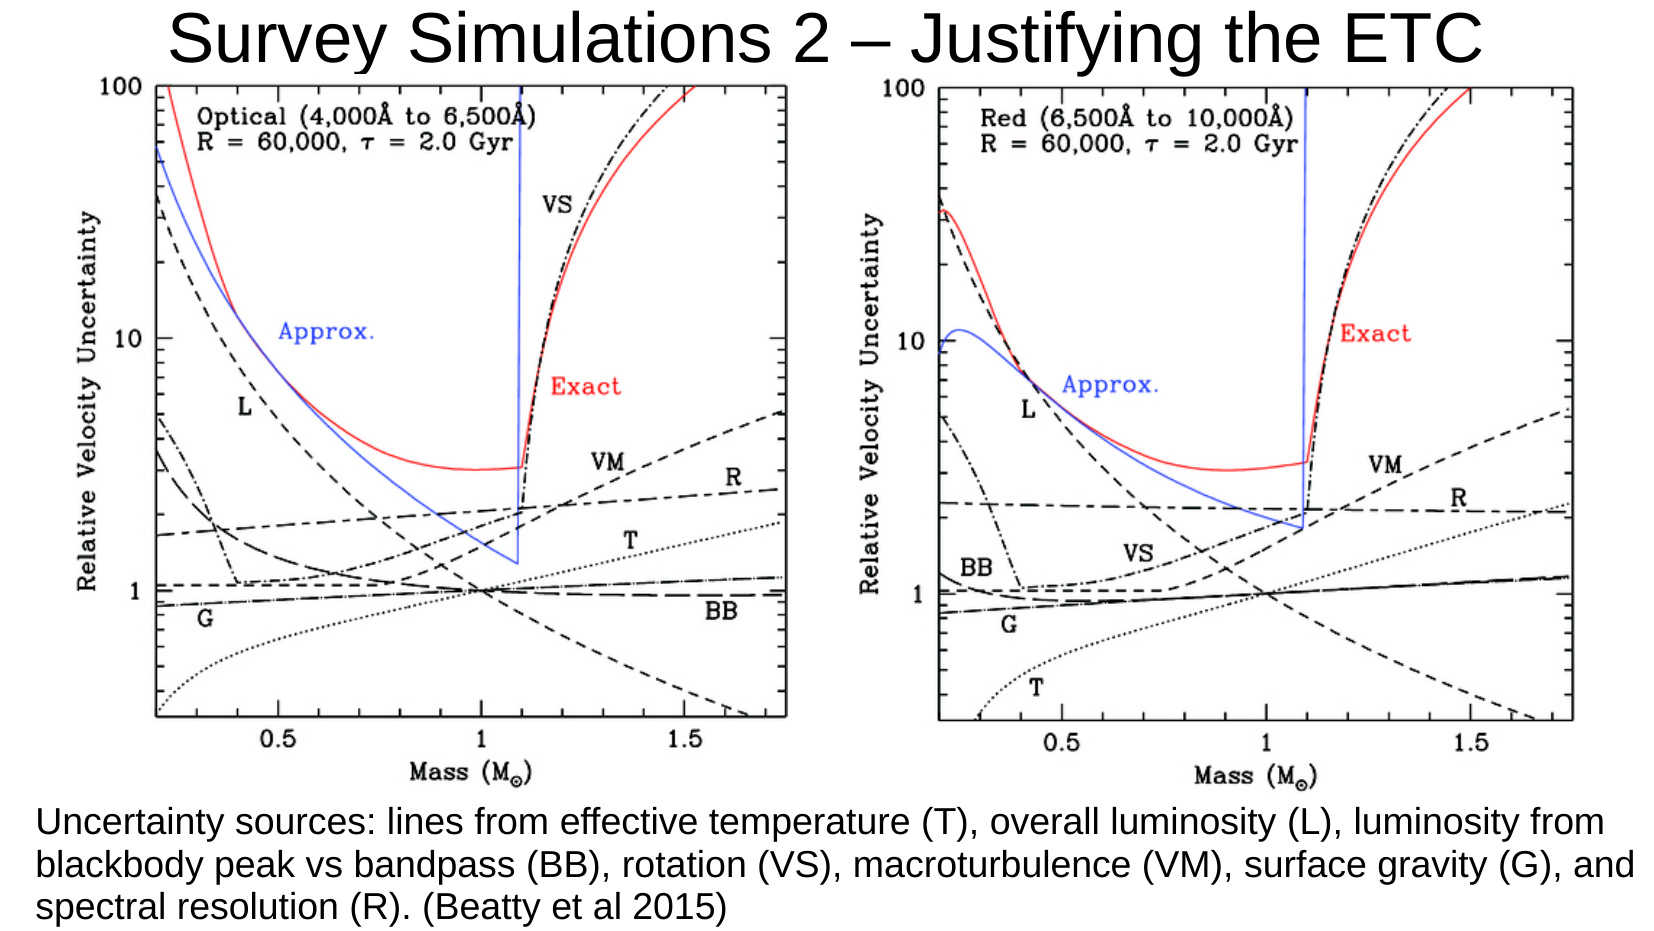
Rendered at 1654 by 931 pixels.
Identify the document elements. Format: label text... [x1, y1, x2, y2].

title Survey Simulations 2 – Justifying the ETC [0, 0, 1654, 78]
picture [858, 77, 1576, 794]
picture [75, 74, 788, 791]
text_box Uncertainty sources: lines from effective temperature (T), overall luminosity (L), luminosity from blackbody peak vs bandpass (BB), rotation (VS), macroturbulence (VM), surface gravity (G), and spectral resolution (R). (Beatty et al 2015) [0, 787, 1654, 931]
